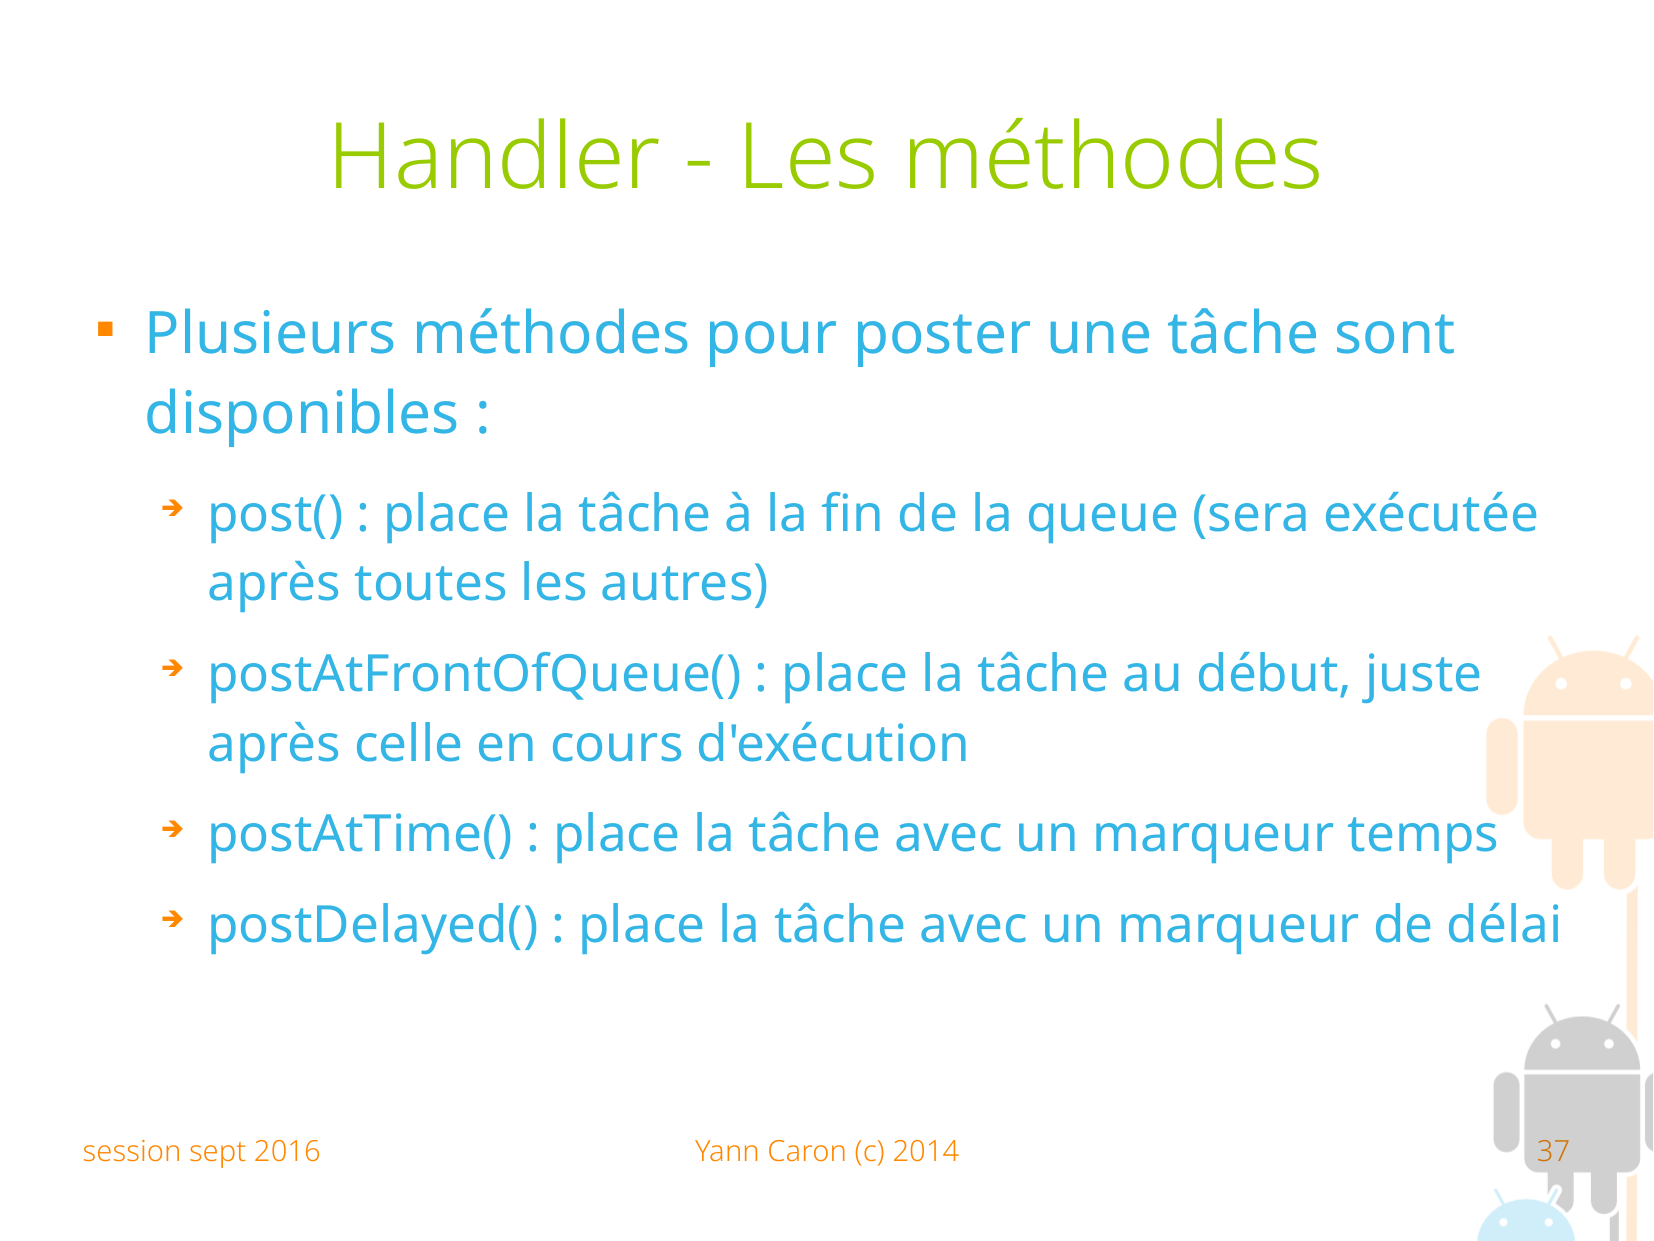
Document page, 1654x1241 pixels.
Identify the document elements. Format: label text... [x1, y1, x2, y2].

list Plusieurs méthodes pour poster une tâche sont disponibles : post() : place la tâche à la fin de la queue (sera exécutée après toutes les autres) postAtFrontOfQueue() : place la tâche au début, juste après celle en cours d'exécution postAtTime() : place la tâche avec un marqueur temps postDelayed() : place la tâche avec un marqueur de délai [82, 290, 1571, 1010]
title Handler - Les méthodes [82, 49, 1571, 257]
picture [240, 423, 1654, 1241]
